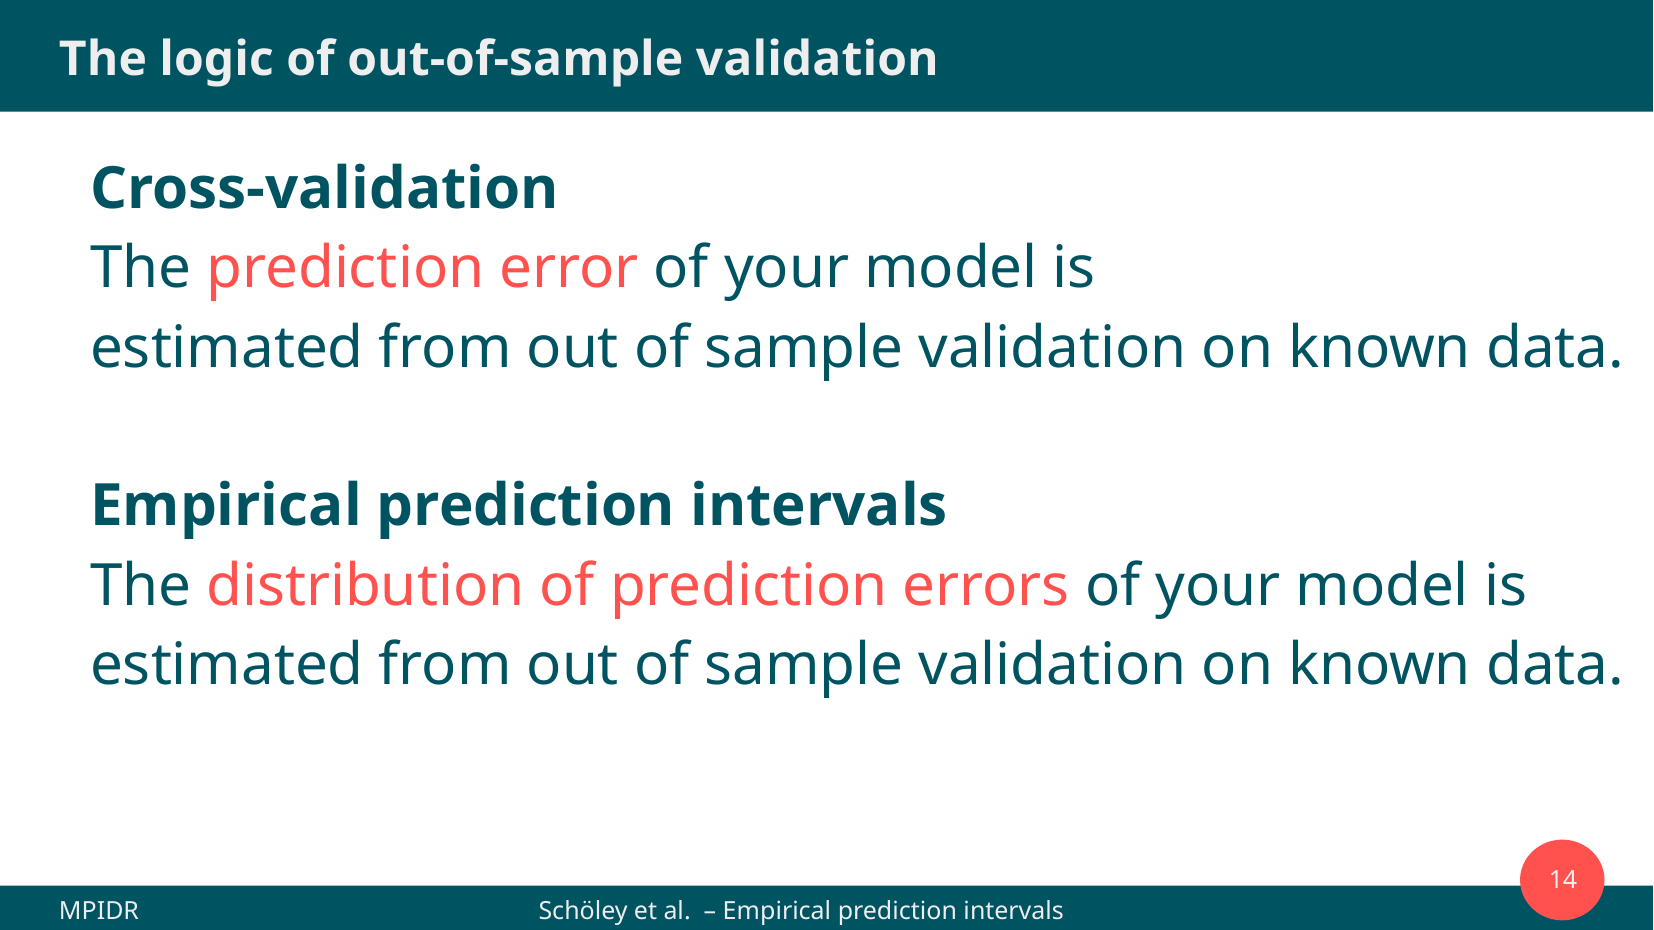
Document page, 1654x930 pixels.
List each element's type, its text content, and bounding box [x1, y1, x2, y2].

title The logic of out-of-sample validation [58, 0, 1594, 117]
text_box Cross-validation The prediction error of your model is estimated from out of sample validation on known data. Empirical prediction intervals The distribution of prediction errors of your model is estimated from out of sample validation on known data. [75, 139, 1552, 837]
